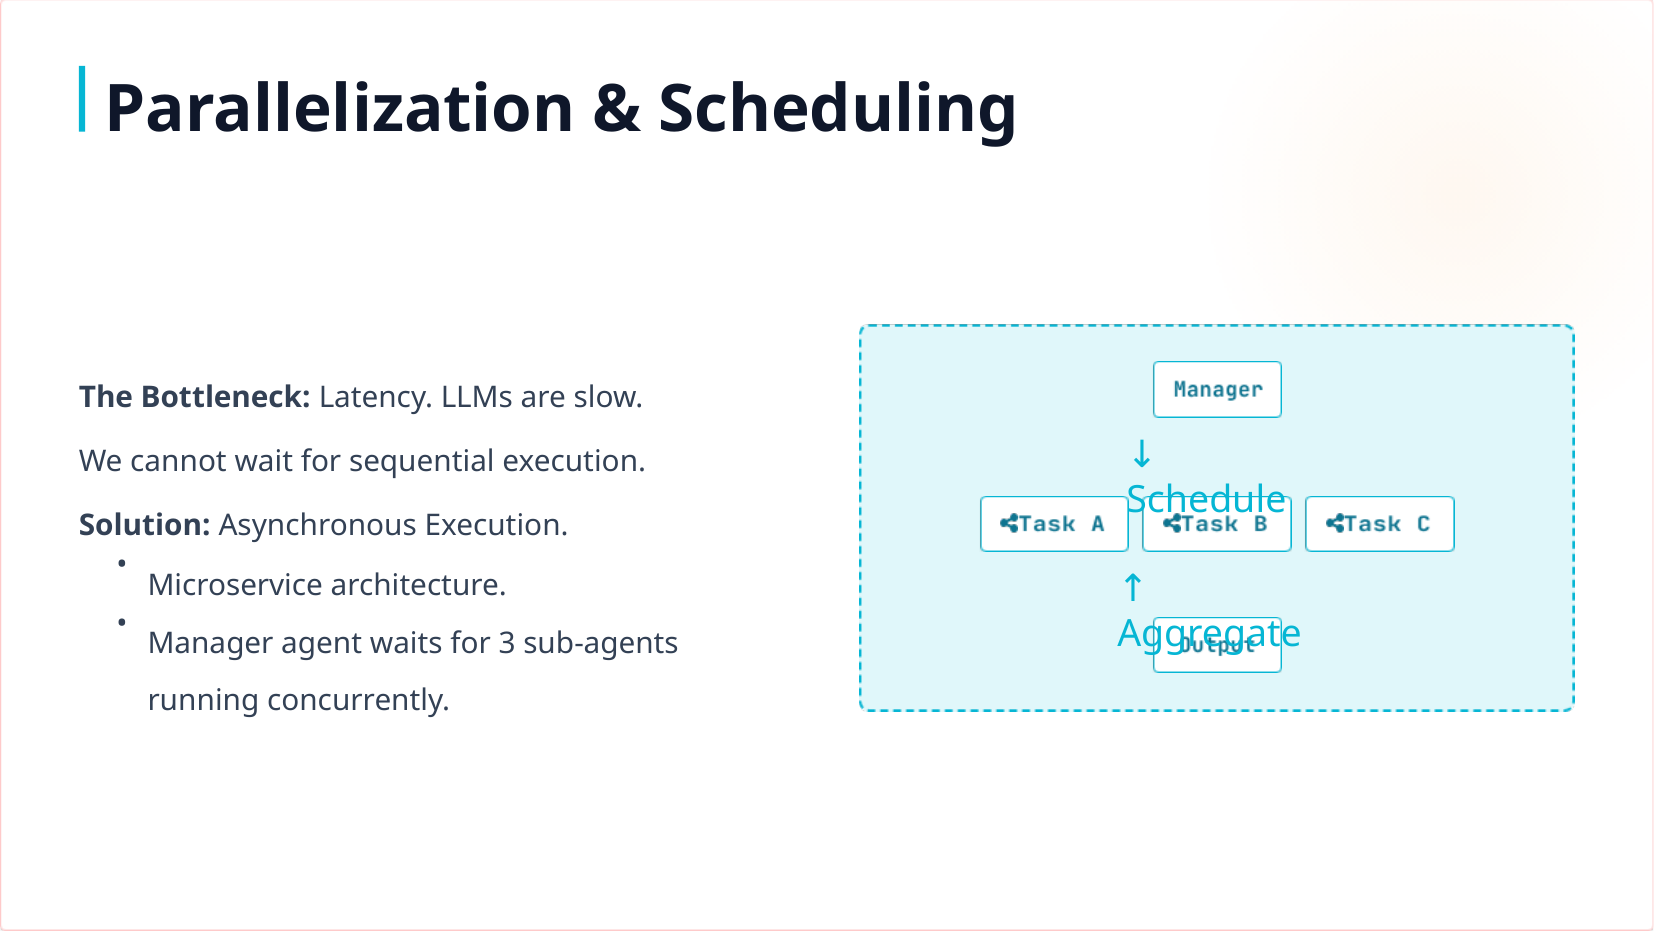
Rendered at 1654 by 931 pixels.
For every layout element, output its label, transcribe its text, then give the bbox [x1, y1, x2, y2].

text_box Microservice architecture. [130, 544, 795, 602]
text_box • [116, 544, 130, 581]
text_box [78, 65, 86, 132]
text_box Manager agent waits for 3 sub-agents running concurrently. [130, 603, 795, 717]
text_box The Bottleneck: Latency. LLMs are slow. [78, 356, 795, 414]
text_box Solution: Asynchronous Execution. [78, 484, 795, 542]
picture [0, 0, 1654, 931]
text_box ↓ Schedule [1126, 430, 1308, 521]
text_box Parallelization & Scheduling [104, 65, 1649, 145]
text_box • [116, 603, 130, 640]
text_box ↑ Aggregate [1117, 564, 1317, 655]
text_box We cannot wait for sequential execution. [78, 420, 795, 478]
